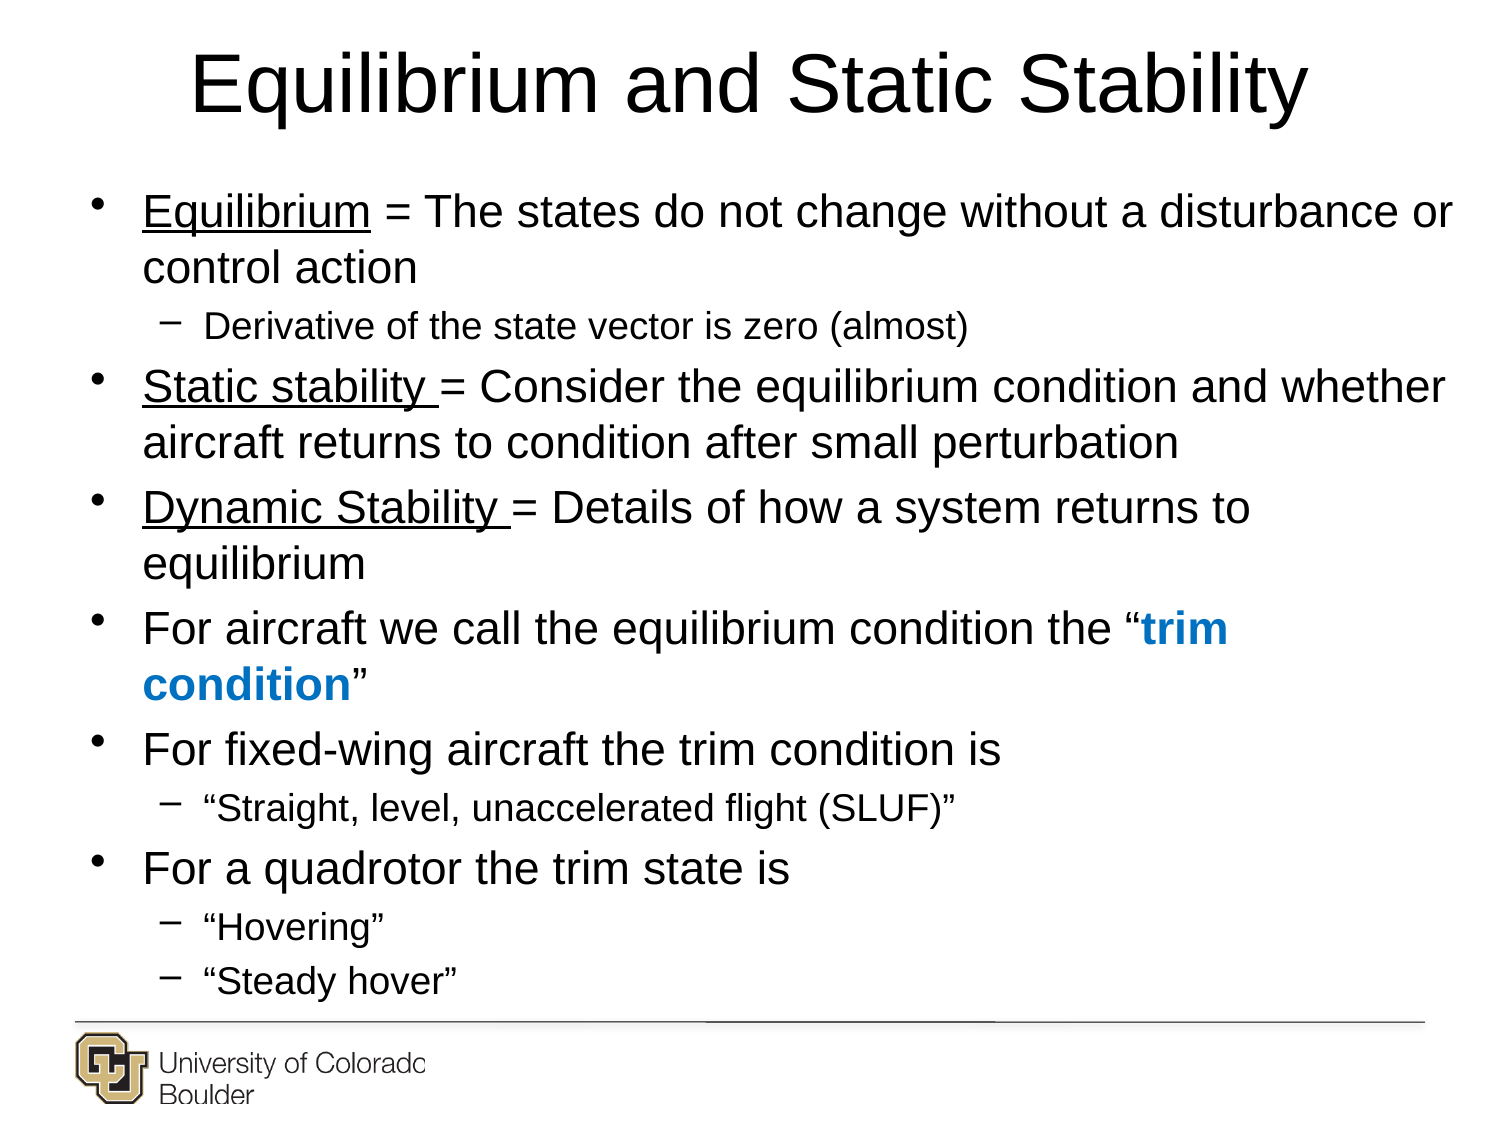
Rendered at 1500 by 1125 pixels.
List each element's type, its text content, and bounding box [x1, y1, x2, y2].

list Equilibrium = The states do not change without a disturbance or control action Derivative of the state vector is zero (almost) Static stability = Consider the equilibrium condition and whether aircraft returns to condition after small perturbation Dynamic Stability = Details of how a system returns to equilibrium For aircraft we call the equilibrium condition the “trim condition” For fixed-wing aircraft the trim condition is “Straight, level, unaccelerated flight (SLUF)” For a quadrotor the trim state is “Hovering” “Steady hover” [75, 173, 1478, 1018]
title Equilibrium and Static Stability [75, 18, 1425, 140]
